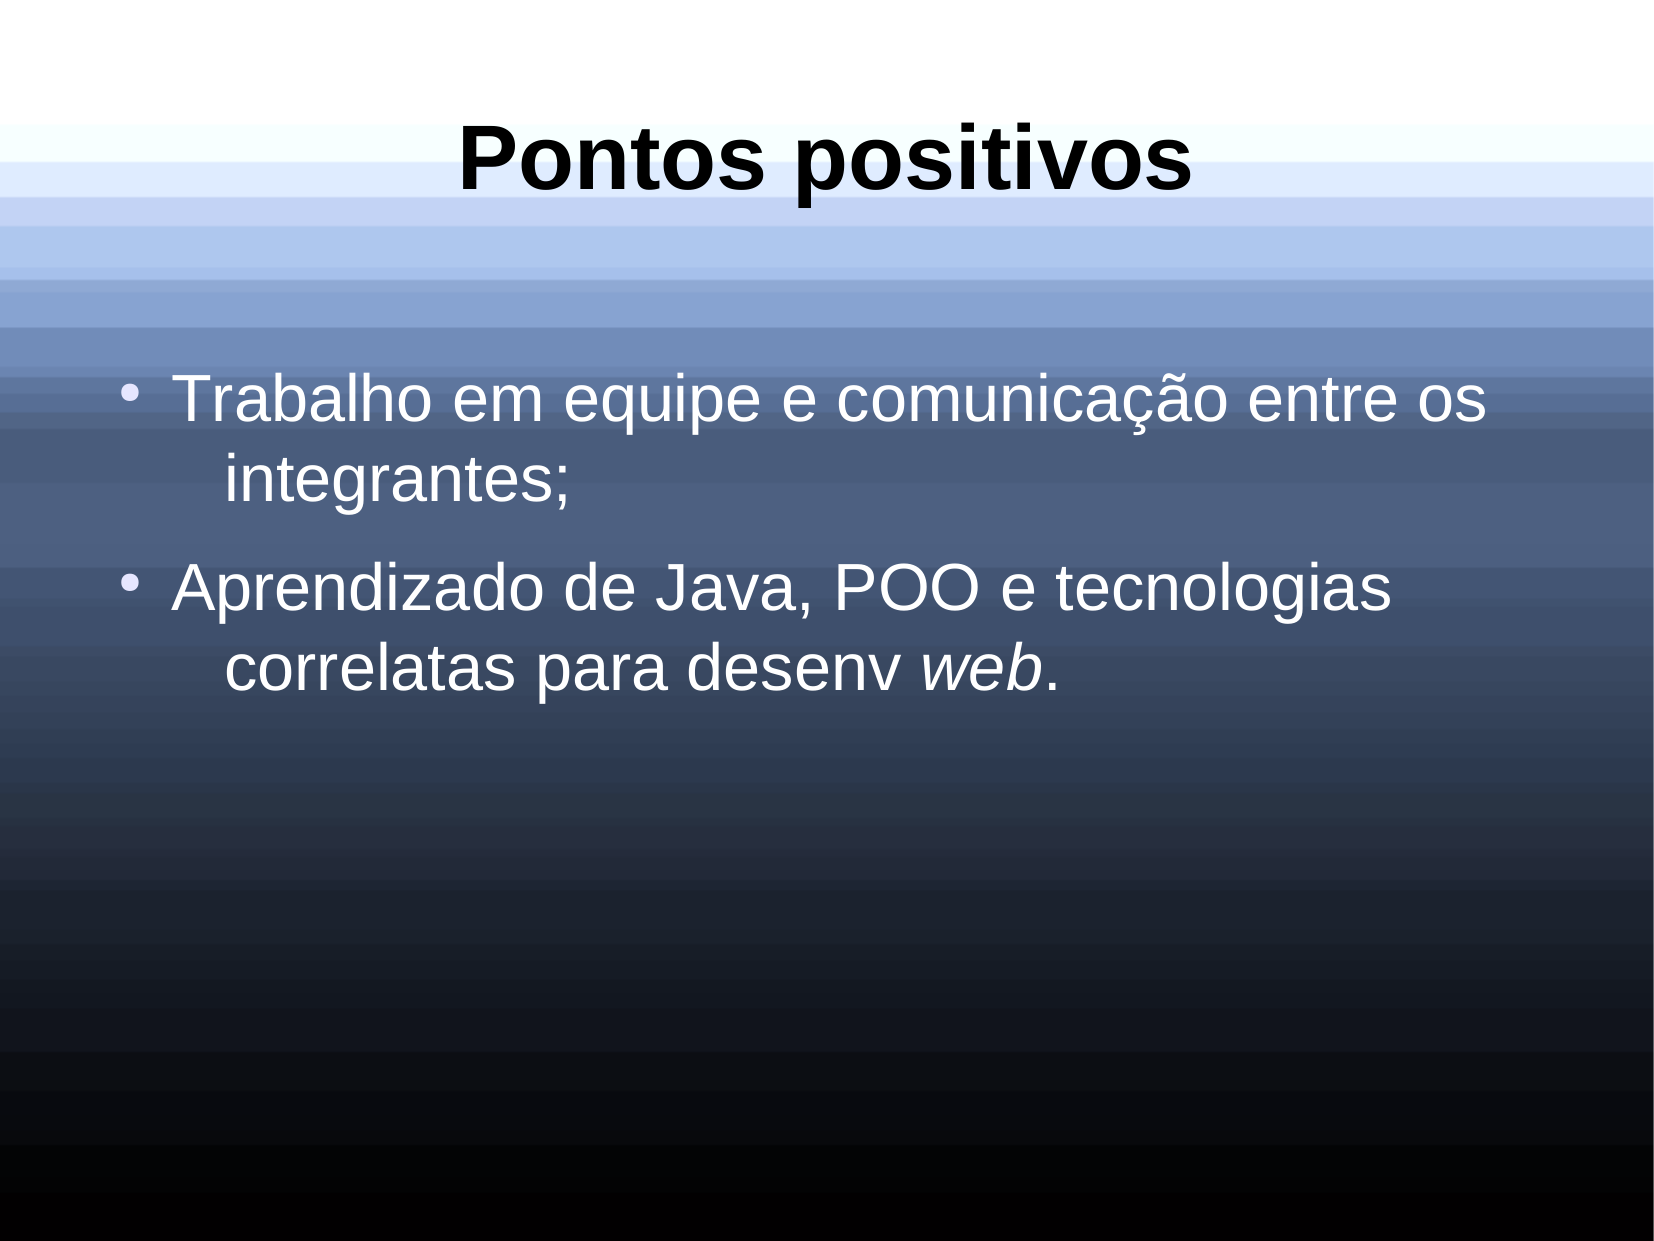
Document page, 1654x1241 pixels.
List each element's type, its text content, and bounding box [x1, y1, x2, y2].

title Pontos positivos [82, 56, 1571, 250]
list Trabalho em equipe e comunicação entre os integrantes; Aprendizado de Java, POO e tecnologias correlatas para desenv web. [82, 354, 1571, 1159]
